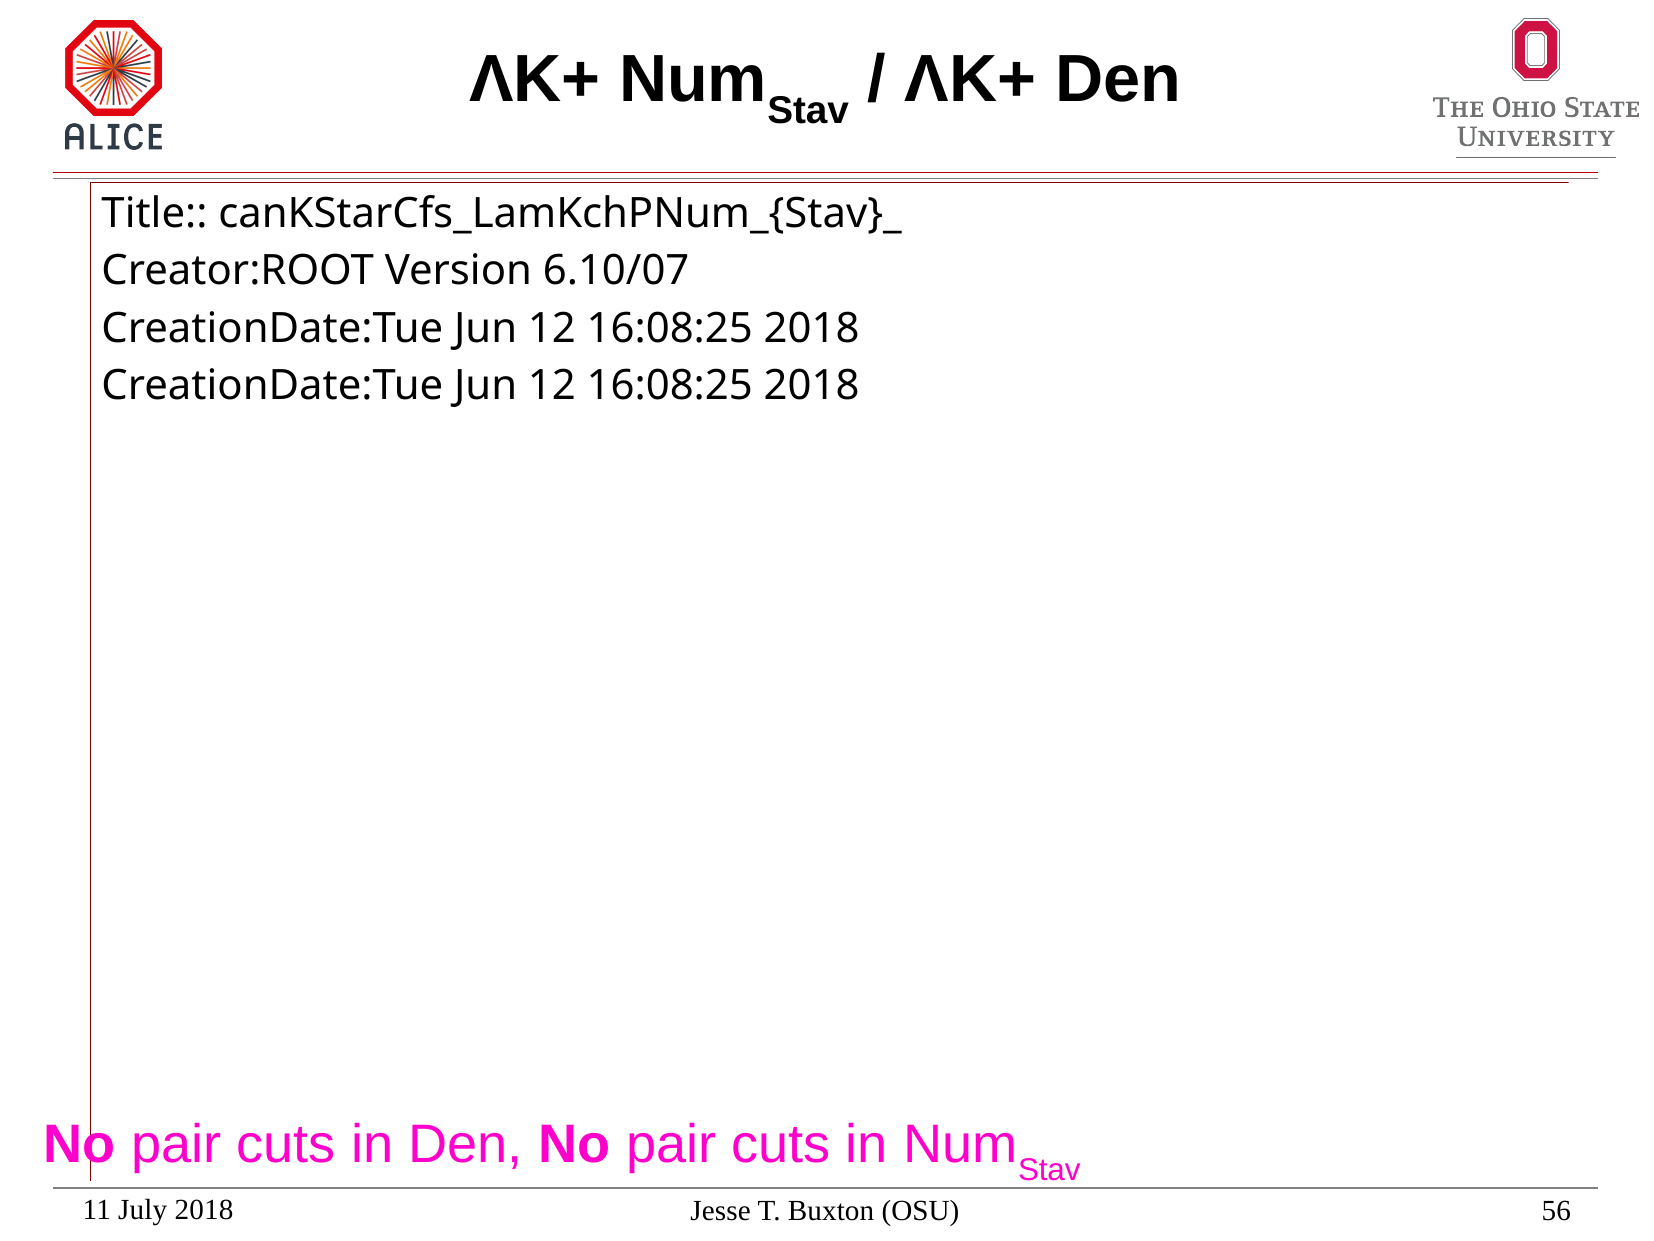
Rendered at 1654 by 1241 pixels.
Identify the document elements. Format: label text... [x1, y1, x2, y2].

picture [65, 20, 137, 150]
picture [1513, 5, 1642, 171]
title ΛK+ NumStav / ΛK+ Den [137, 1, 1513, 172]
picture [87, 180, 1569, 1181]
text_box No pair cuts in Den, No pair cuts in NumStav [28, 1106, 1231, 1195]
